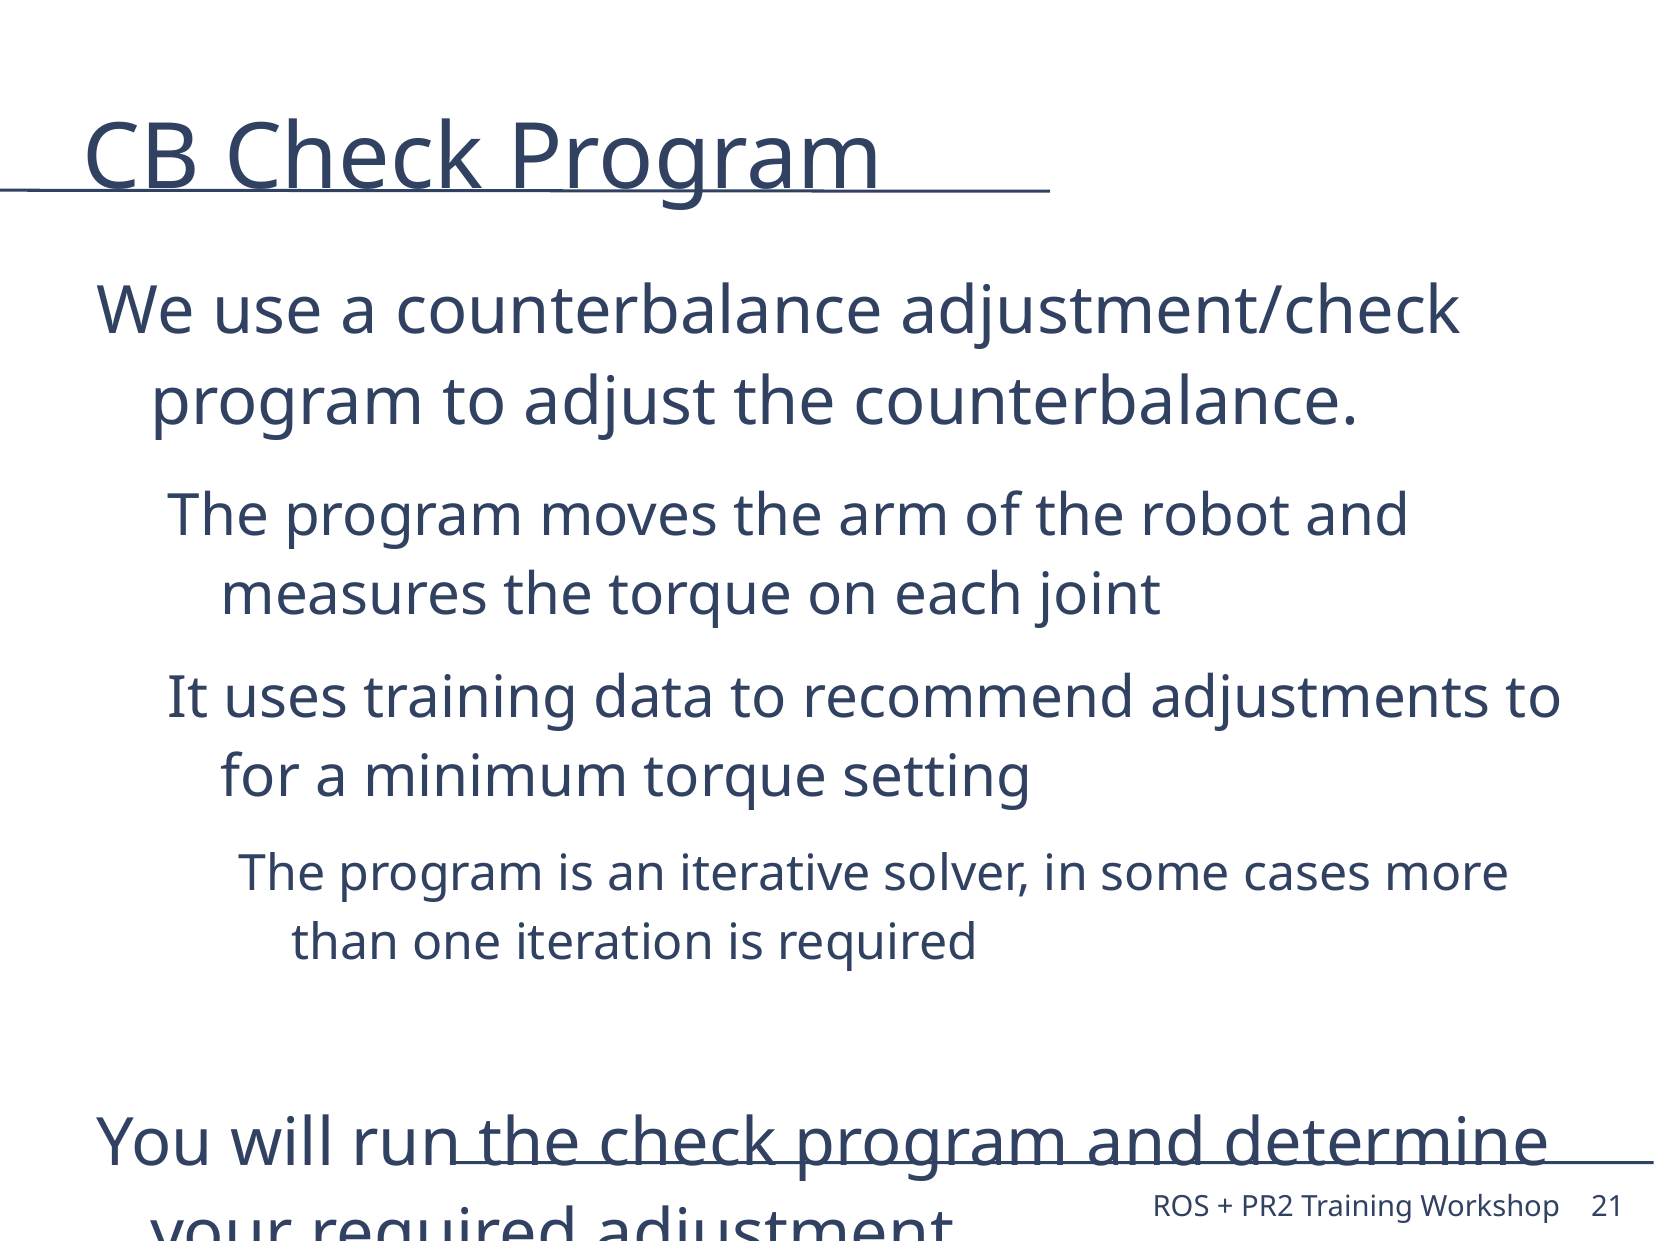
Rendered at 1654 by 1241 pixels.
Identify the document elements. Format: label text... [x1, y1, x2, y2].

title CB Check Program [82, 56, 1571, 250]
list We use a counterbalance adjustment/check program to adjust the counterbalance. The program moves the arm of the robot and measures the torque on each joint It uses training data to recommend adjustments to for a minimum torque setting The program is an iterative solver, in some cases more than one iteration is required You will run the check program and determine your required adjustment. [79, 262, 1568, 1186]
